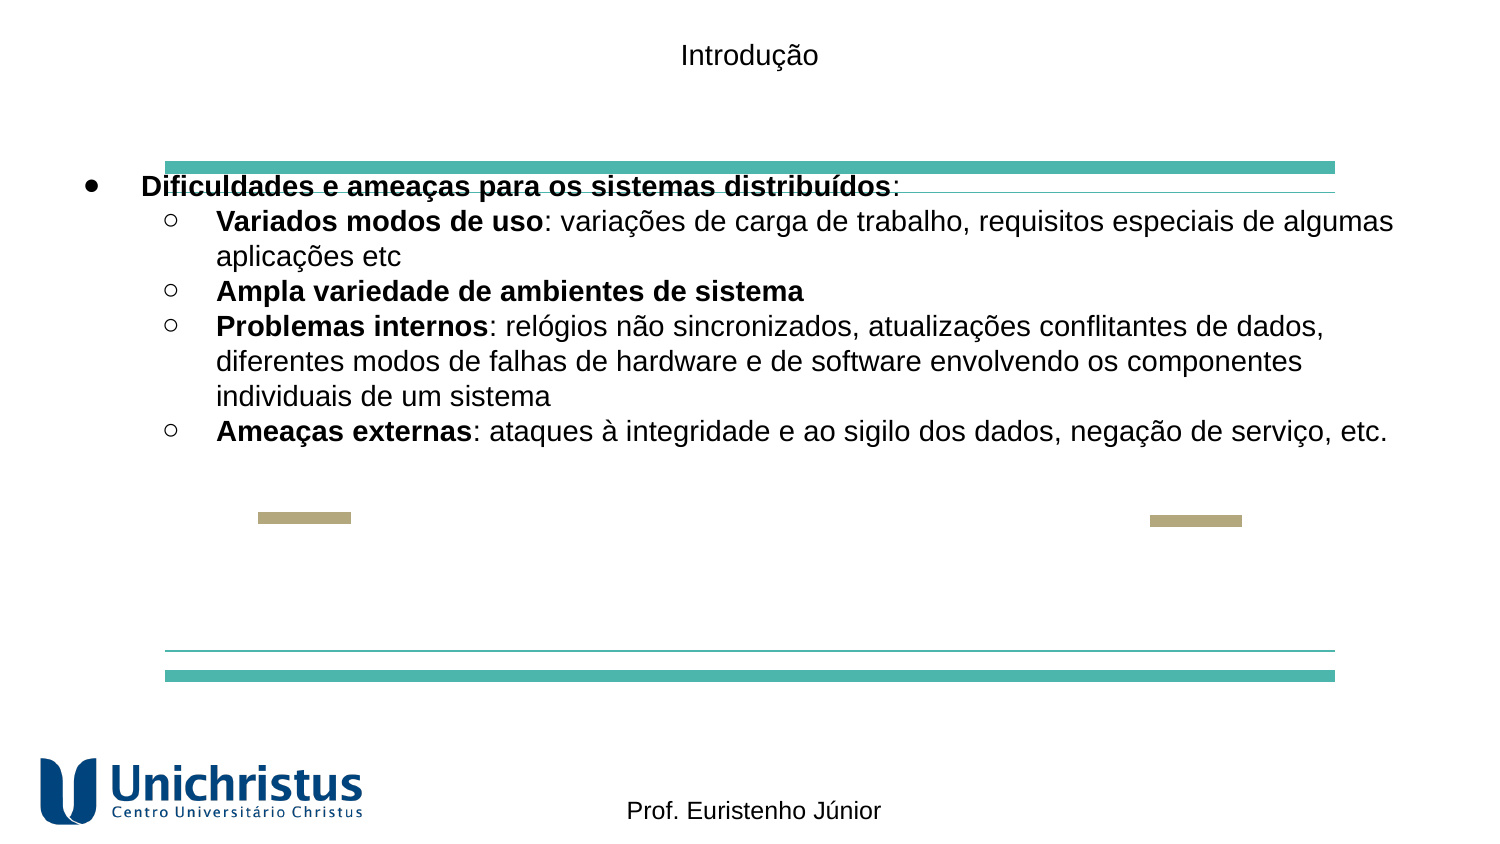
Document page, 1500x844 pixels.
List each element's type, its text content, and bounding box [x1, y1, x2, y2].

list Dificuldades e ameaças para os sistemas distribuídos: Variados modos de uso: variações de carga de trabalho, requisitos especiais de algumas aplicações etc Ampla variedade de ambientes de sistema Problemas internos: relógios não sincronizados, atualizações conflitantes de dados, diferentes modos de falhas de hardware e de software envolvendo os componentes individuais de um sistema Ameaças externas: ataques à integridade e ao sigilo dos dados, negação de serviço, etc. [51, 152, 1449, 750]
title Introdução [51, 20, 1449, 137]
picture [35, 754, 367, 827]
